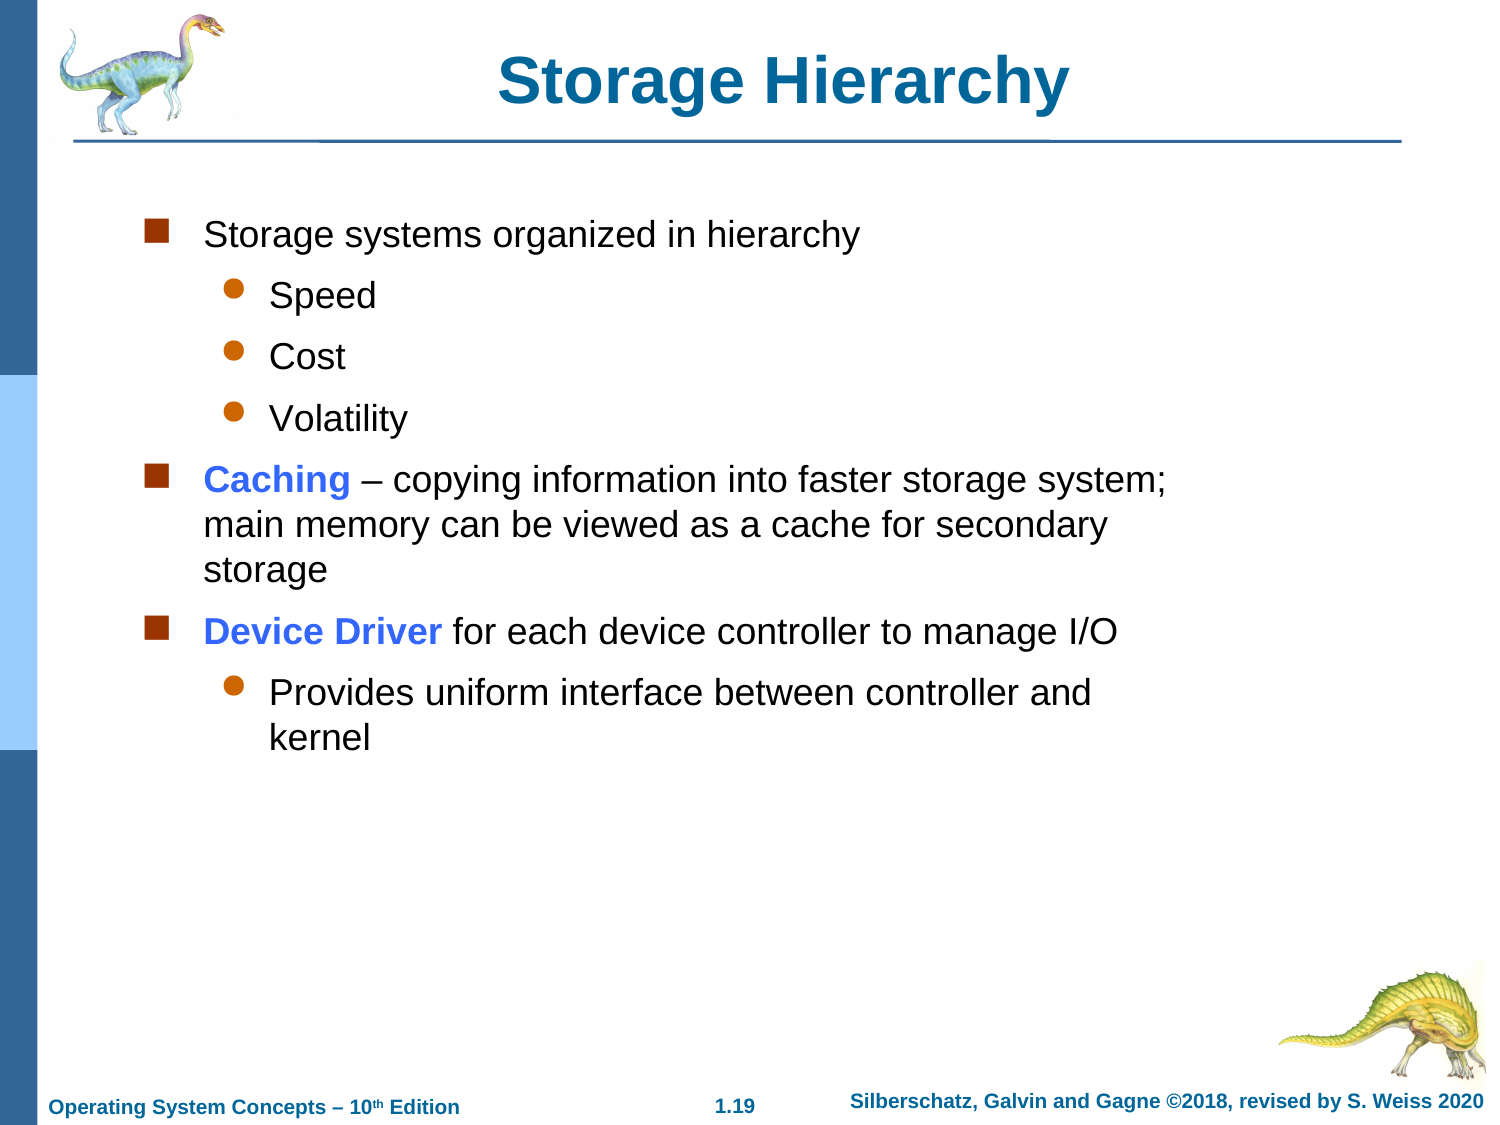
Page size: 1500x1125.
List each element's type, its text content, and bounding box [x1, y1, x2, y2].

picture [46, 0, 243, 149]
text_box Storage Hierarchy [143, 29, 1426, 125]
picture [1275, 959, 1486, 1090]
text_box Storage systems organized in hierarchy Speed Cost Volatility Caching – copying information into faster storage system; main memory can be viewed as a cache for secondary storage Device Driver for each device controller to manage I/O Provides uniform interface between controller and kernel [132, 202, 1198, 946]
